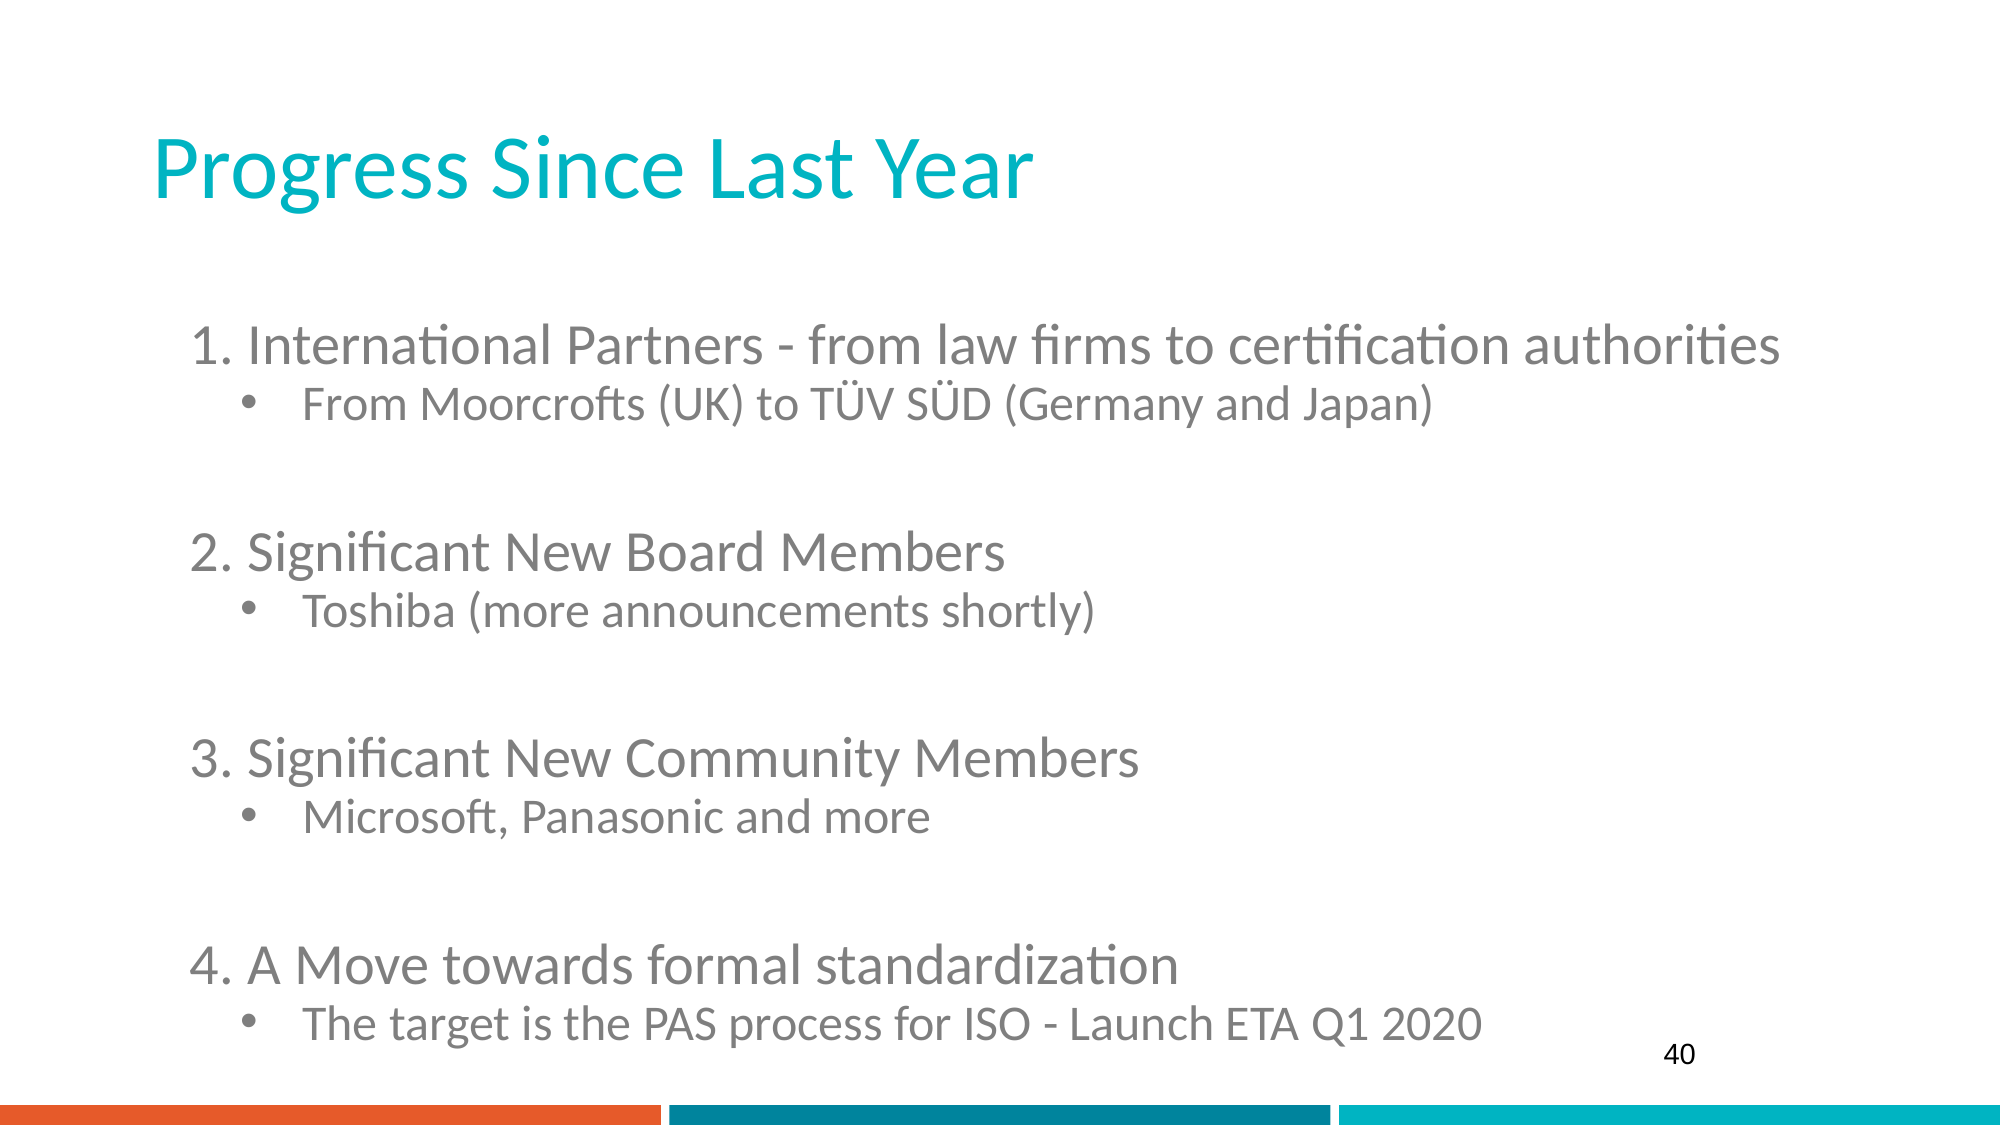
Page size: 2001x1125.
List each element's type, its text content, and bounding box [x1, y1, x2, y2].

list International Partners - from law firms to certification authorities From Moorcrofts (UK) to TÜV SÜD (Germany and Japan) Significant New Board Members Toshiba (more announcements shortly) Significant New Community Members Microsoft, Panasonic and more A Move towards formal standardization The target is the PAS process for ISO - Launch ETA Q1 2020 [137, 299, 1863, 928]
slide_number <number> [1648, 1022, 1863, 1083]
title Progress Since Last Year [137, 59, 1863, 278]
